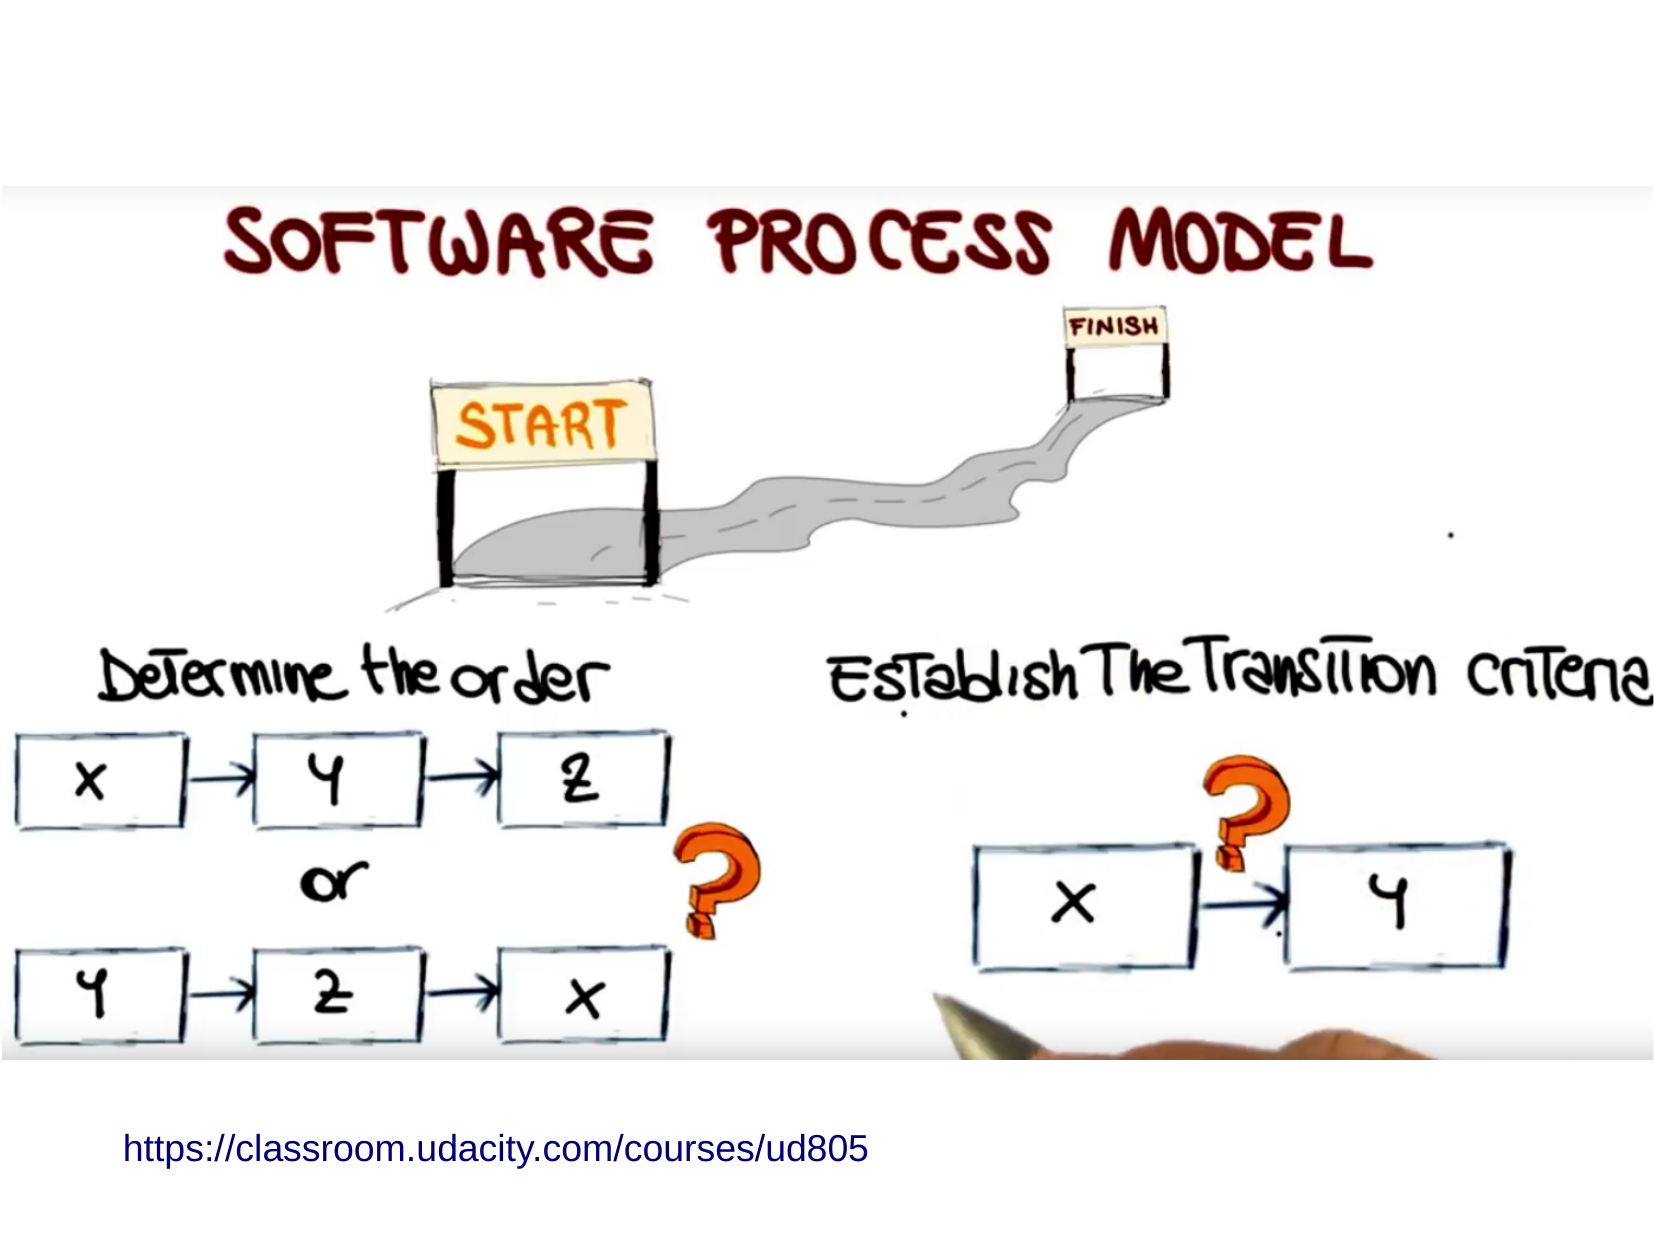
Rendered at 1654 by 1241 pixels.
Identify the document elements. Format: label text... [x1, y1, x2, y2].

text_box https://classroom.udacity.com/courses/ud805 [108, 1120, 1344, 1178]
picture [2, 186, 1654, 1060]
